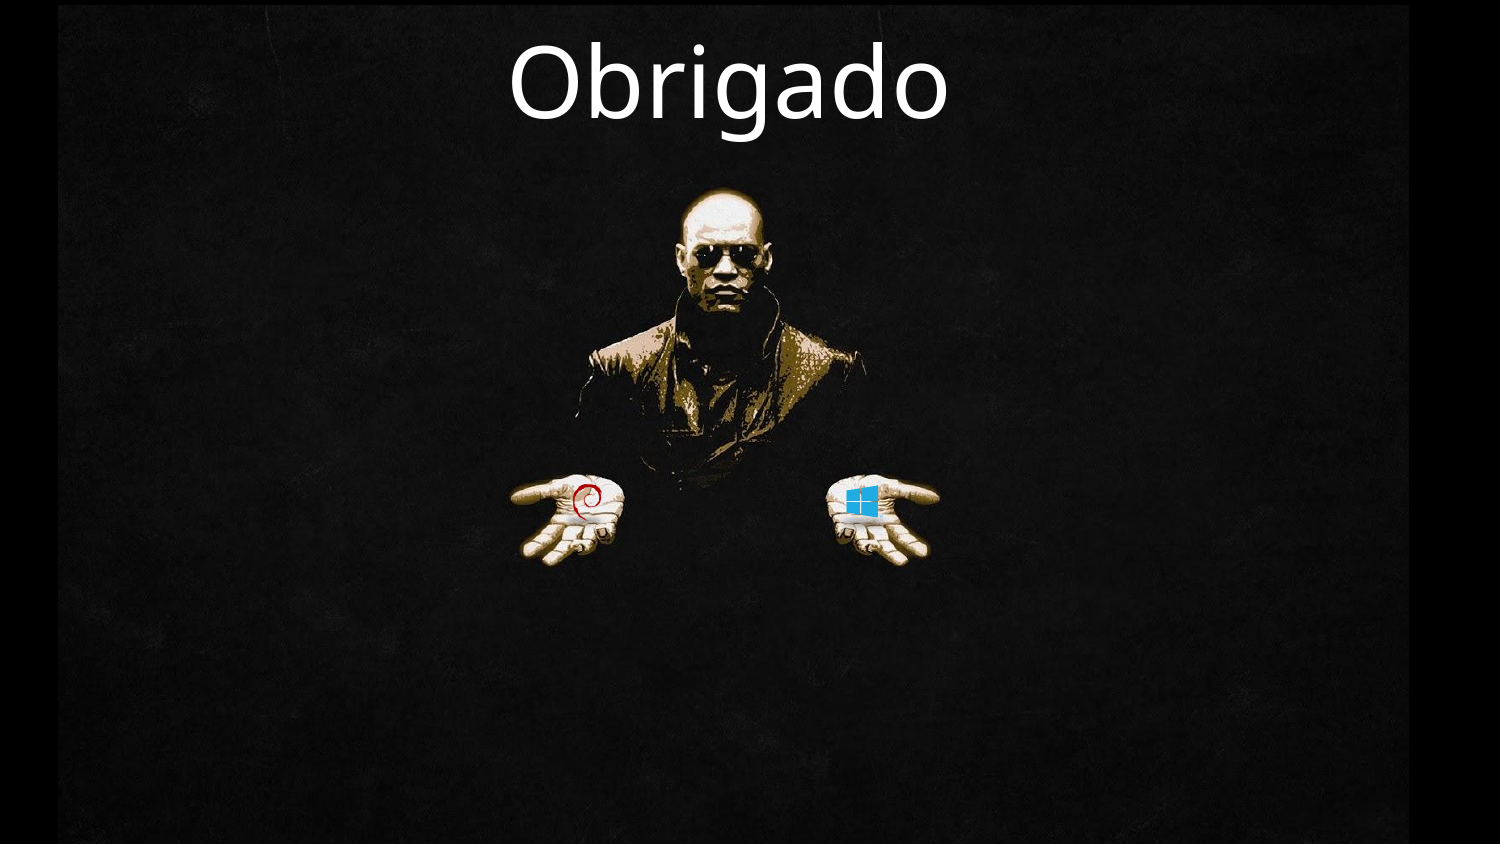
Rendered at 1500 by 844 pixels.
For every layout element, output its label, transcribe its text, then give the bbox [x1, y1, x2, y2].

picture [58, 154, 1409, 844]
title Obrigado [43, 5, 1441, 154]
